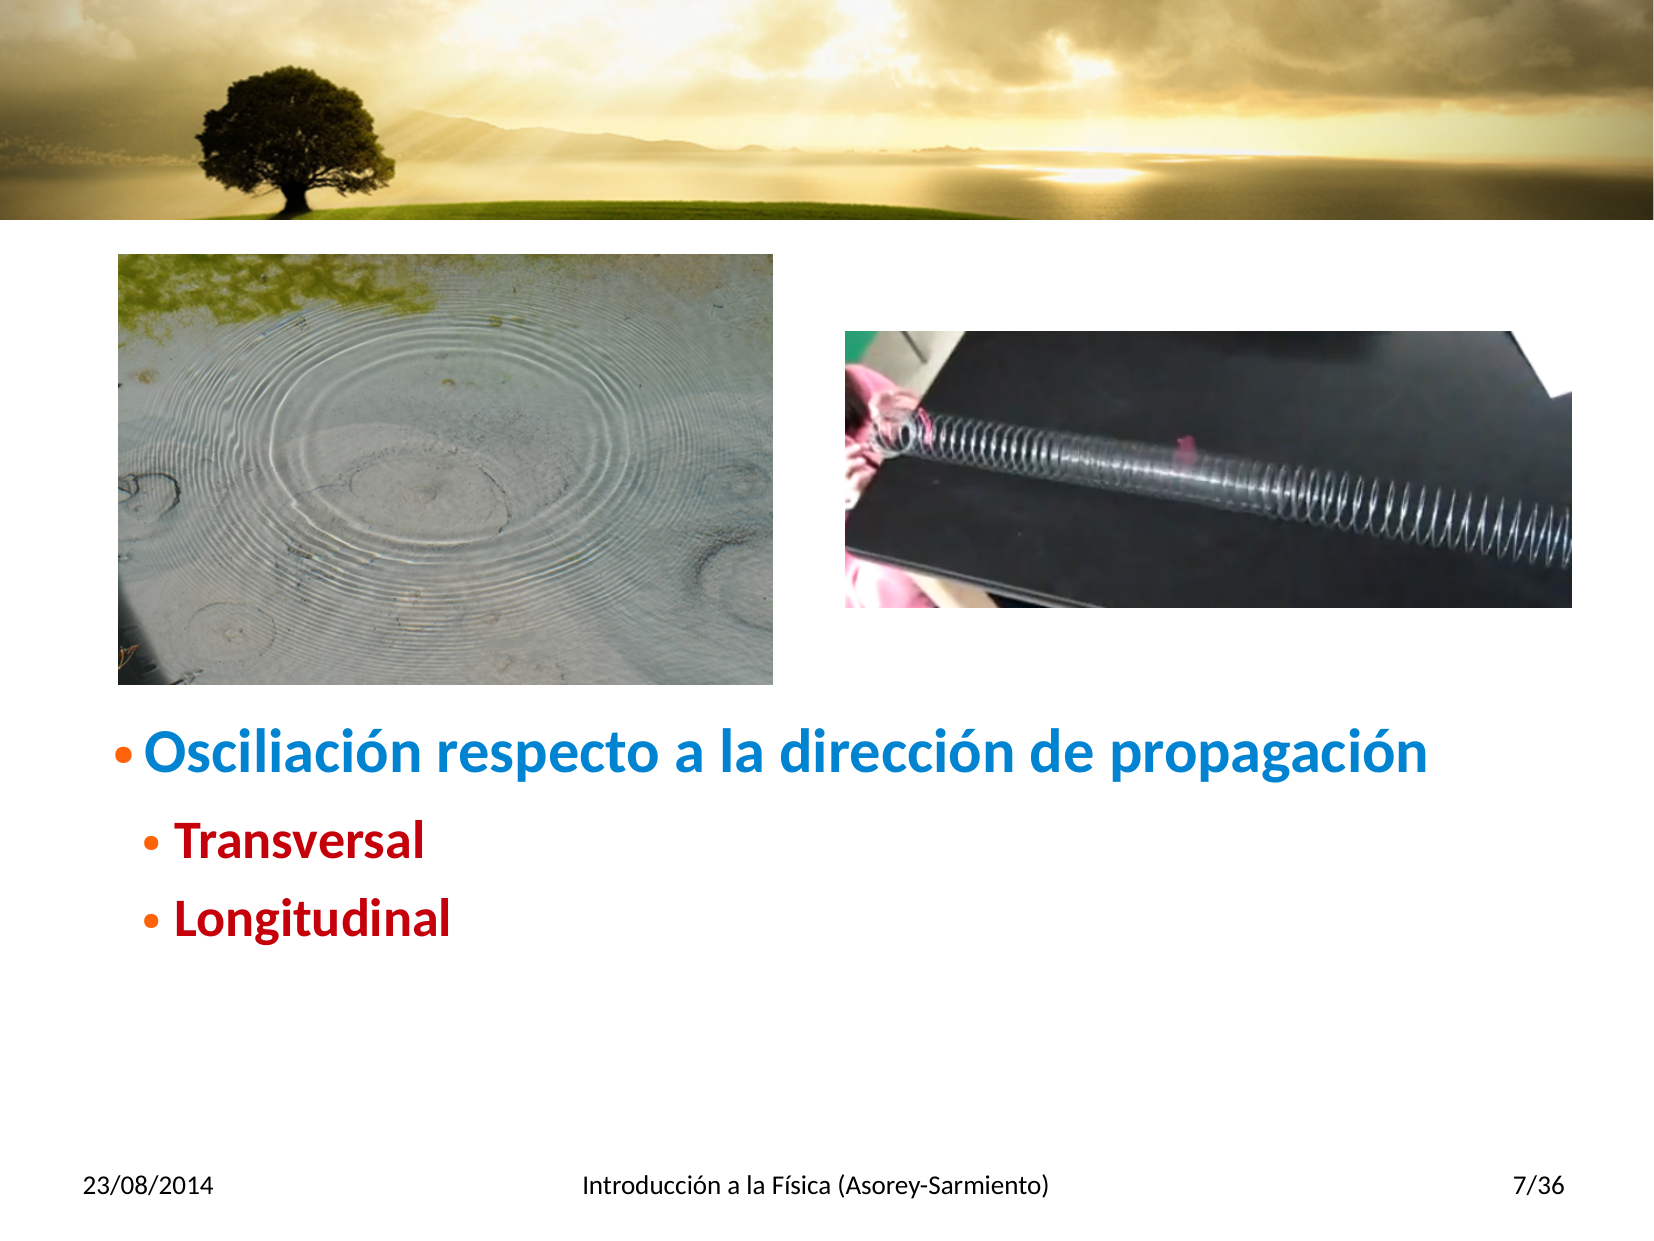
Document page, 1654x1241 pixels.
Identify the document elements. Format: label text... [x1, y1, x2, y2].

list Osciliación respecto a la dirección de propagación Transversal Longitudinal [82, 725, 1571, 1155]
picture [845, 331, 1572, 609]
picture [0, 0, 1654, 220]
picture [118, 254, 773, 685]
